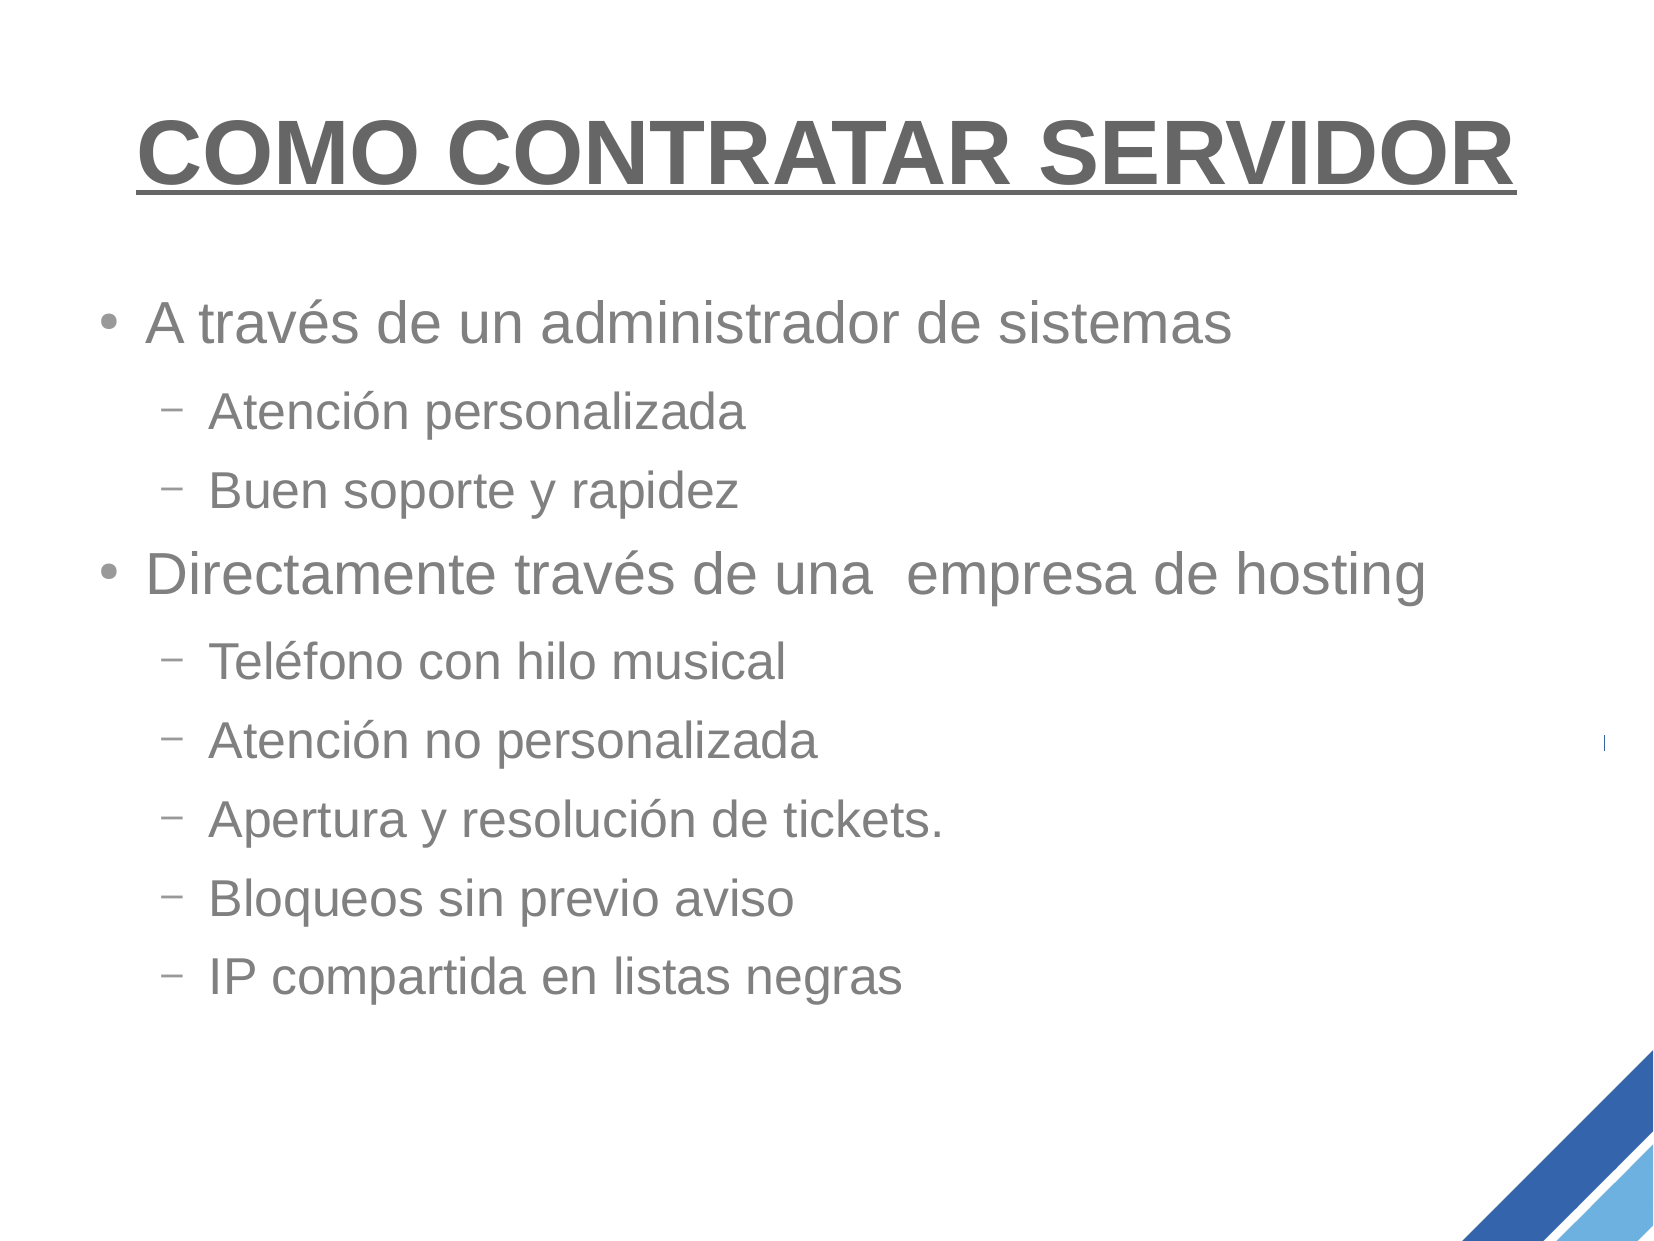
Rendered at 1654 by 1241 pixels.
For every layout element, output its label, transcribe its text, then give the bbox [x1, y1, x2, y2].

picture [1457, 1049, 1654, 1241]
title COMO CONTRATAR SERVIDOR [82, 49, 1571, 257]
list A través de un administrador de sistemas Atención personalizada Buen soporte y rapidez Directamente través de una empresa de hosting Teléfono con hilo musical Atención no personalizada Apertura y resolución de tickets. Bloqueos sin previo aviso IP compartida en listas negras [82, 290, 1571, 1010]
